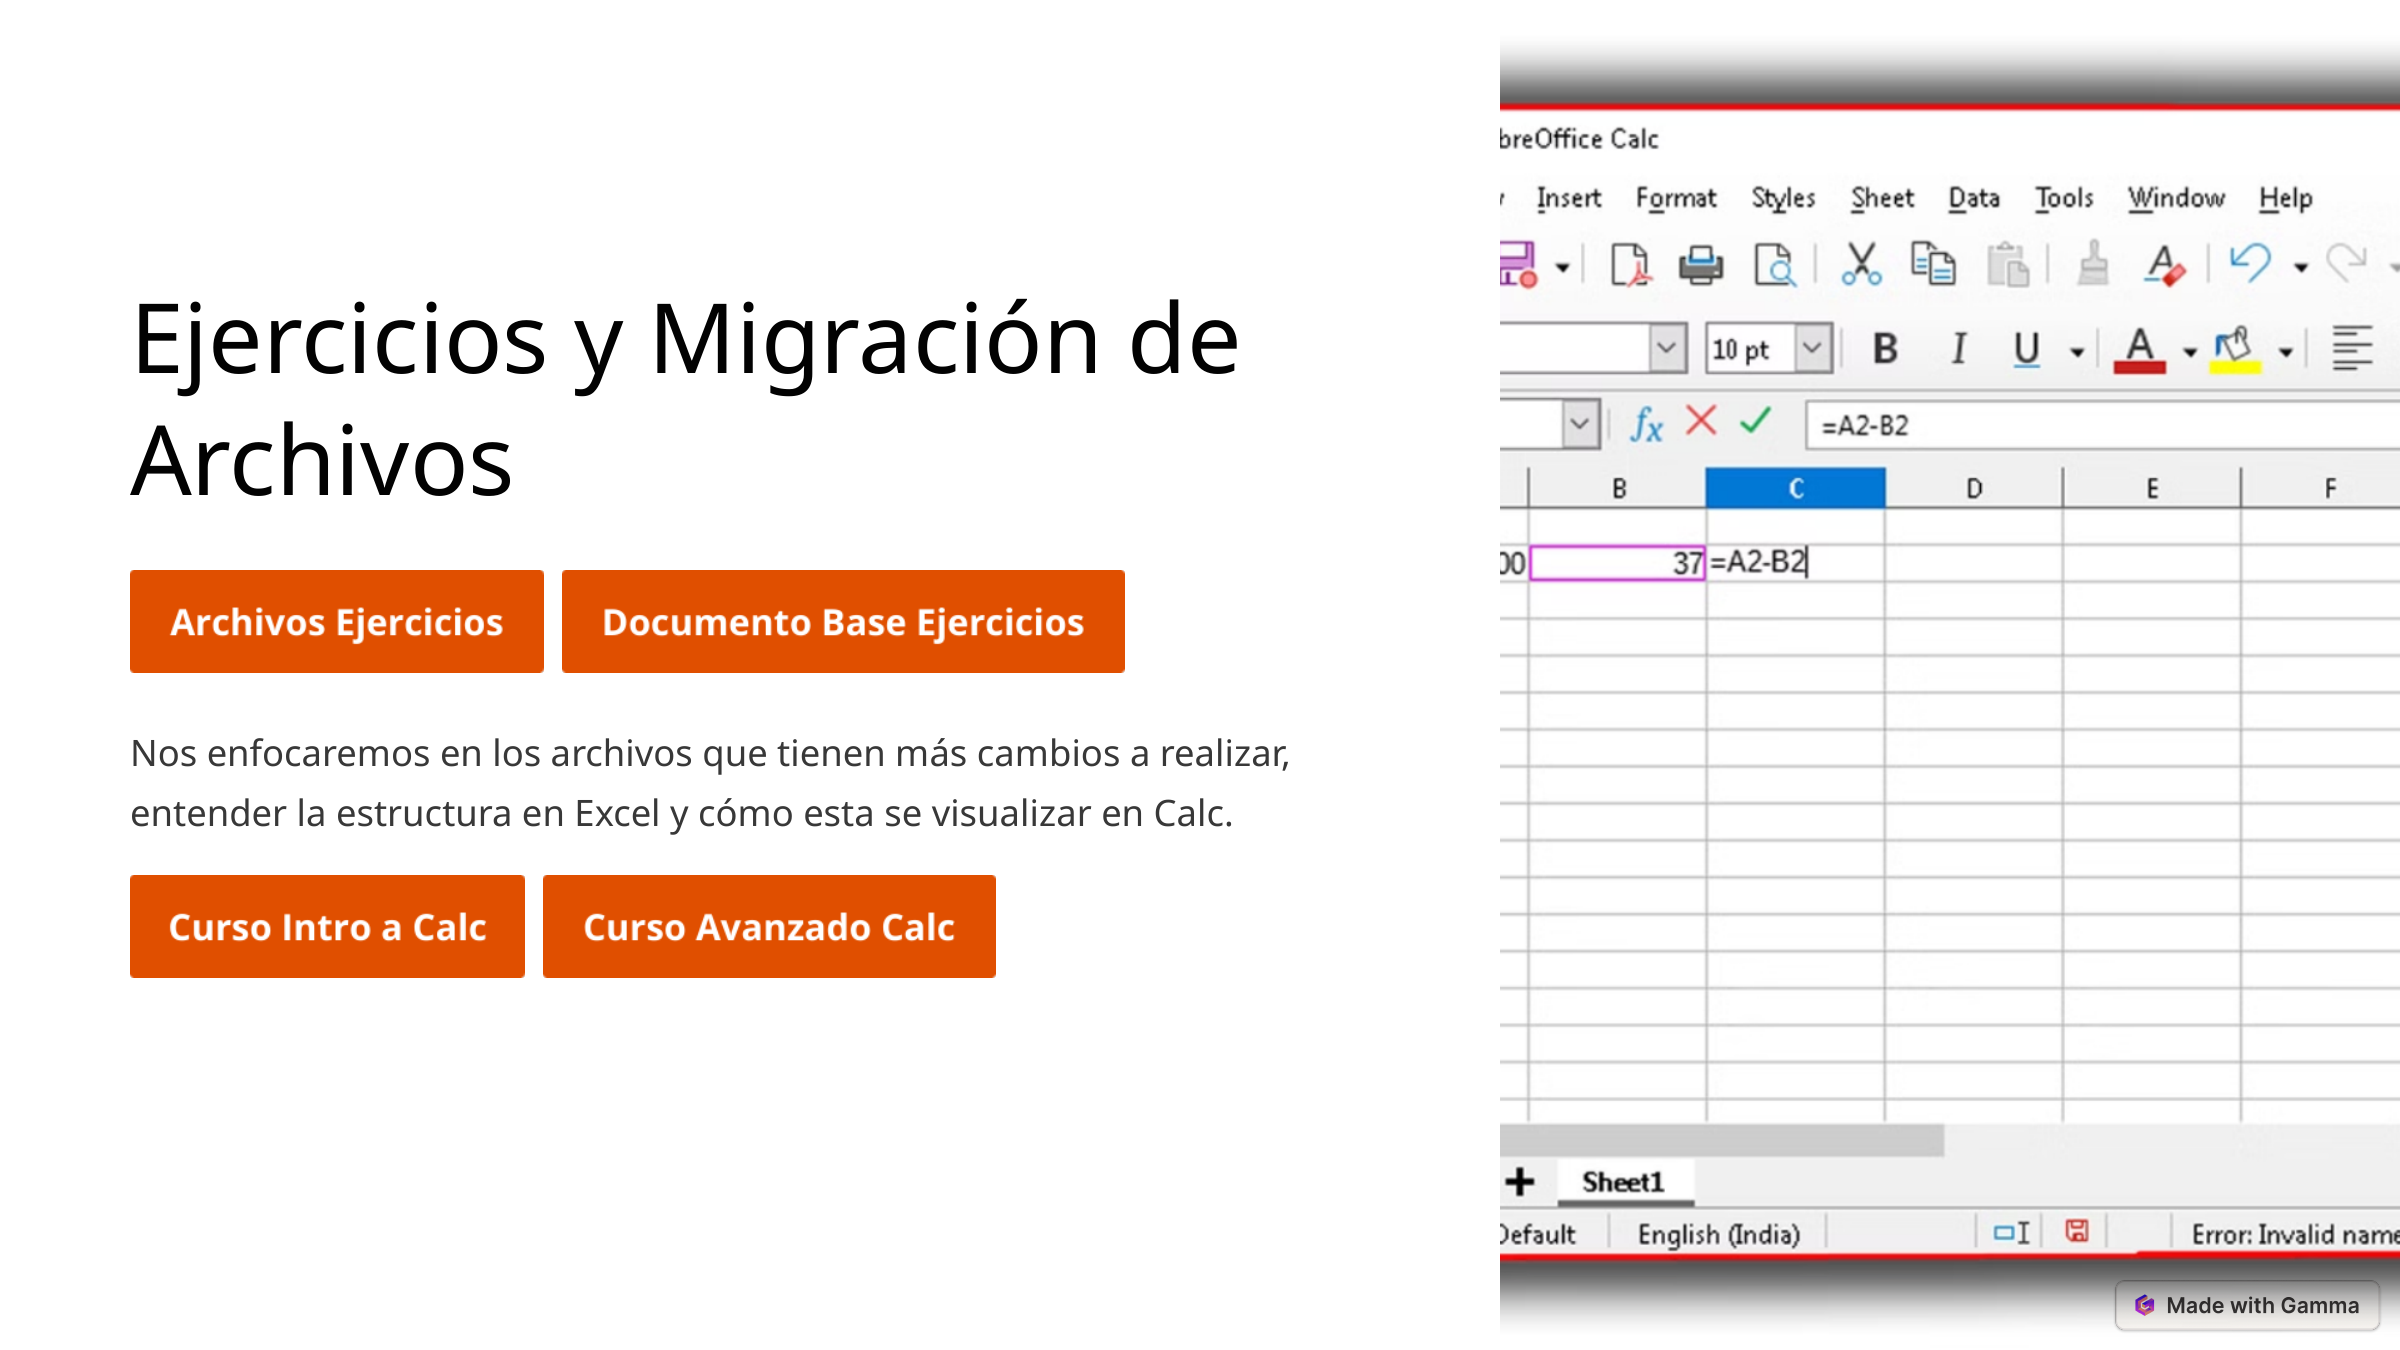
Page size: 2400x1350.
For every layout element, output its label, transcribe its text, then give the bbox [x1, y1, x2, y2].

picture [130, 570, 544, 673]
text_box Ejercicios y Migración de Archivos [130, 270, 1370, 515]
picture [562, 570, 1125, 673]
picture [543, 875, 996, 978]
picture [1500, 0, 2400, 1350]
text_box Nos enfocaremos en los archivos que tienen más cambios a realizar, entender la estructura en Excel y cómo esta se visualizar en Calc. [130, 714, 1370, 834]
picture [130, 875, 525, 978]
